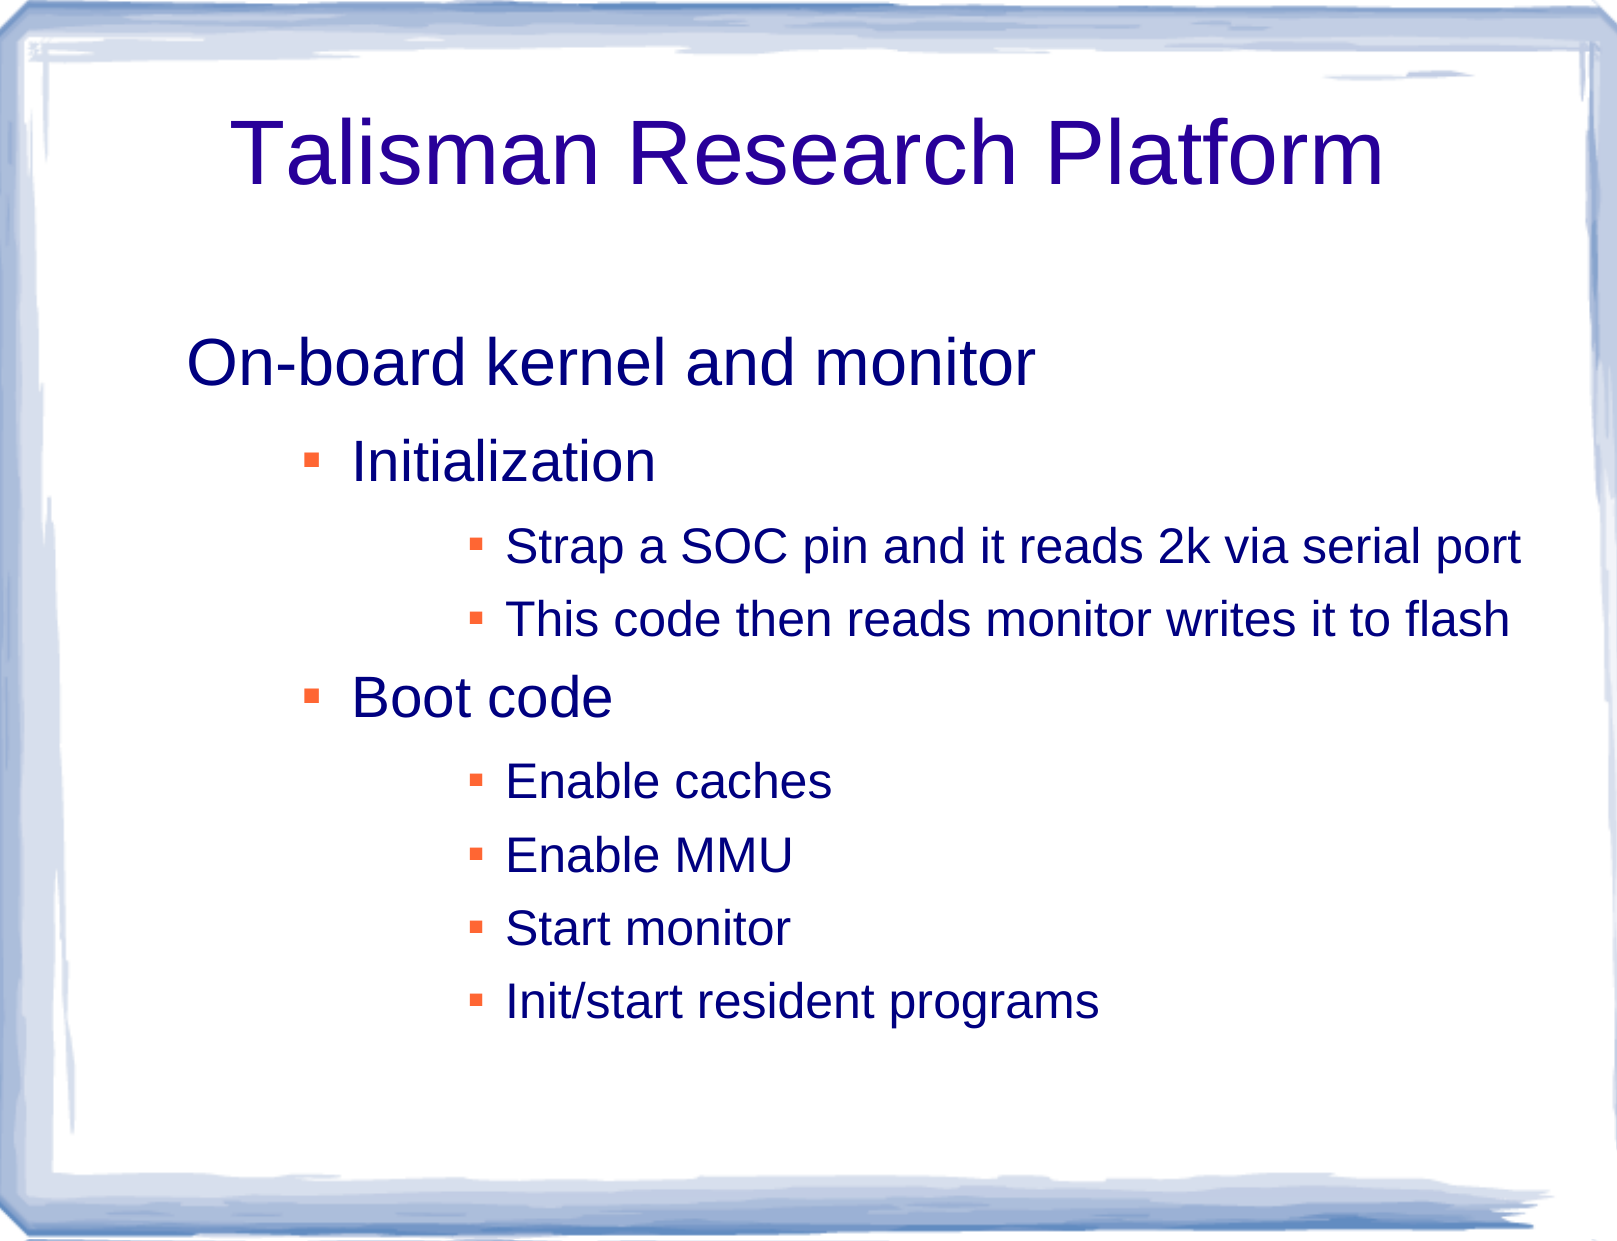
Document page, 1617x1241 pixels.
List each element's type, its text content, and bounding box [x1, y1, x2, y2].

picture [0, 0, 1617, 1241]
title Talisman Research Platform [80, 49, 1537, 257]
list On-board kernel and monitor Initialization Strap a SOC pin and it reads 2k via serial port This code then reads monitor writes it to flash Boot code Enable caches Enable MMU Start monitor Init/start resident programs [115, 324, 1537, 1030]
